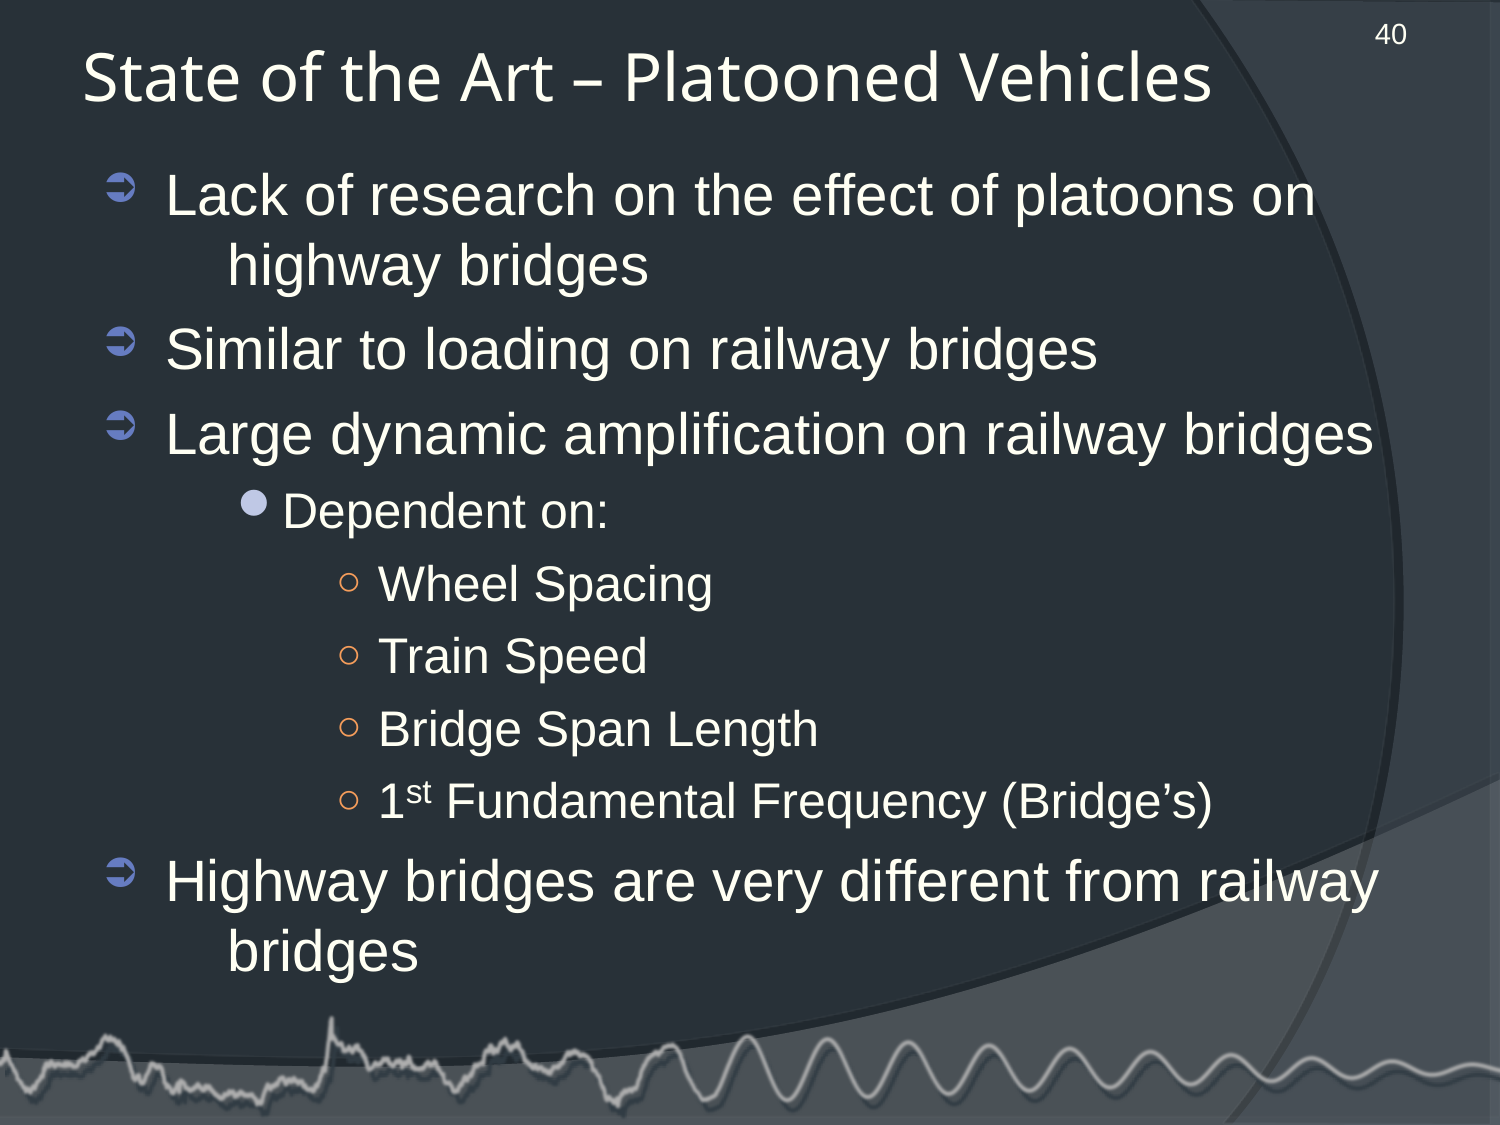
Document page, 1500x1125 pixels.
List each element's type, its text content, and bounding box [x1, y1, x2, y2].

list Lack of research on the effect of platoons on highway bridges Similar to loading on railway bridges Large dynamic amplification on railway bridges Dependent on: Wheel Spacing Train Speed Bridge Span Length 1st Fundamental Frequency (Bridge’s) Highway bridges are very different from railway bridges [75, 149, 1426, 1005]
picture [0, 987, 1500, 1125]
text_box <number> [1374, 0, 1500, 60]
title State of the Art – Platooned Vehicles [75, 24, 1426, 125]
